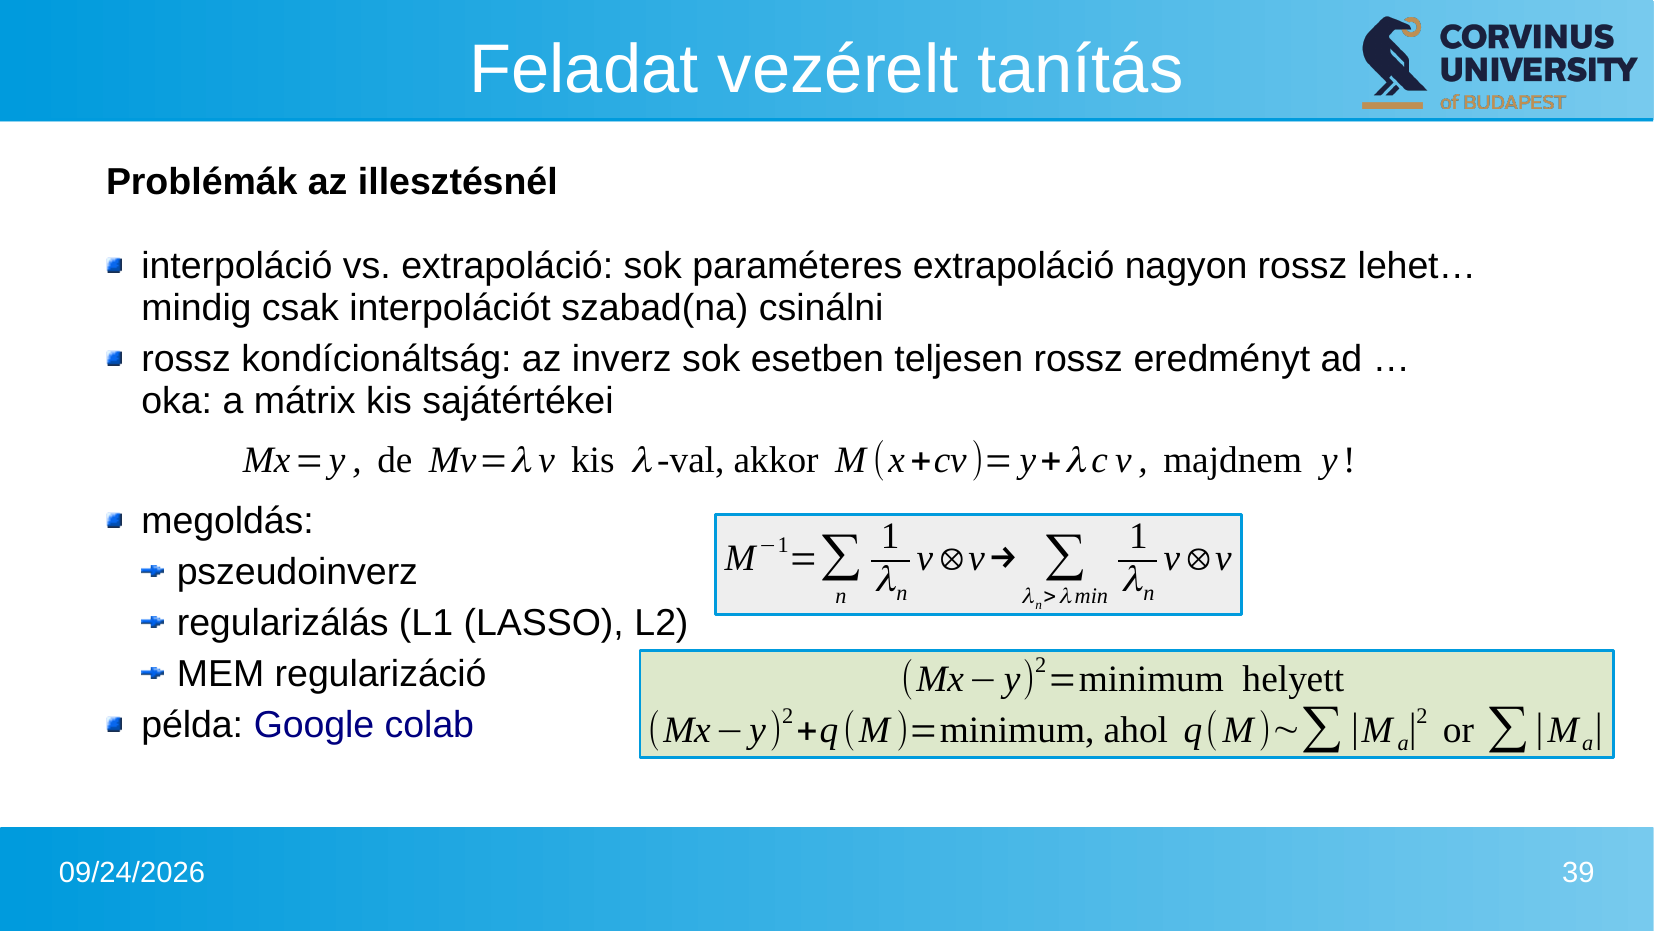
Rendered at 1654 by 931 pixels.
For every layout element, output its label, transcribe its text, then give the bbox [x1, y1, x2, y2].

text_box Problémák az illesztésnél interpoláció vs. extrapoláció: sok paraméteres extrapoláció nagyon rossz lehet… mindig csak interpolációt szabad(na) csinálni rossz kondícionáltság: az inverz sok esetben teljesen rossz eredményt ad … oka: a mátrix kis sajátértékei megoldás: pszeudoinverz regularizálás (L1 (LASSO), L2) MEM regularizáció példa: Google colab [91, 152, 1596, 753]
picture [1362, 16, 1638, 109]
title Feladat vezérelt tanítás [59, 29, 1362, 108]
chart [235, 437, 1362, 484]
chart [716, 516, 1241, 613]
chart [641, 652, 1613, 756]
